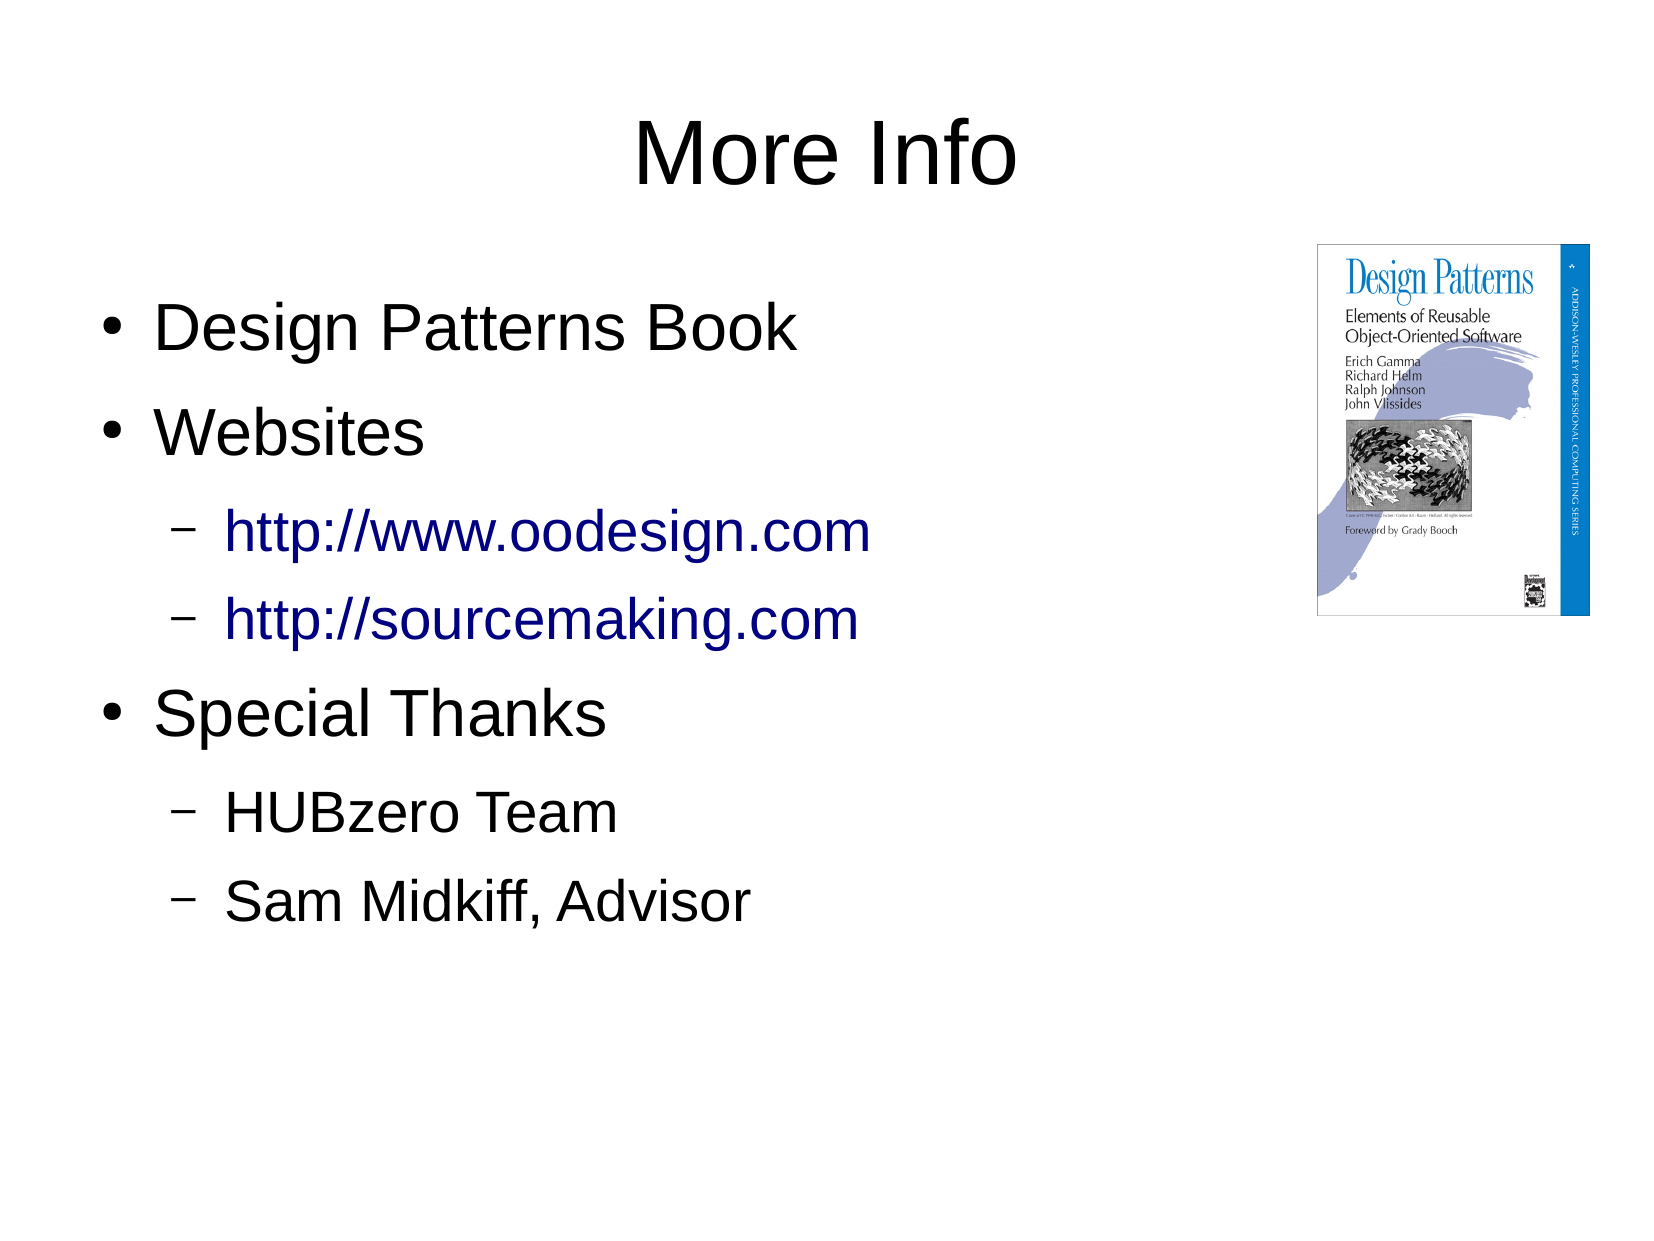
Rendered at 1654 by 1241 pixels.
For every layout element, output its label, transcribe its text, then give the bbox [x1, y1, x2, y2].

title More Info [82, 49, 1571, 257]
picture [1317, 244, 1590, 616]
list Design Patterns Book Websites http://www.oodesign.com http://sourcemaking.com Special Thanks HUBzero Team Sam Midkiff, Advisor [82, 290, 1538, 1010]
